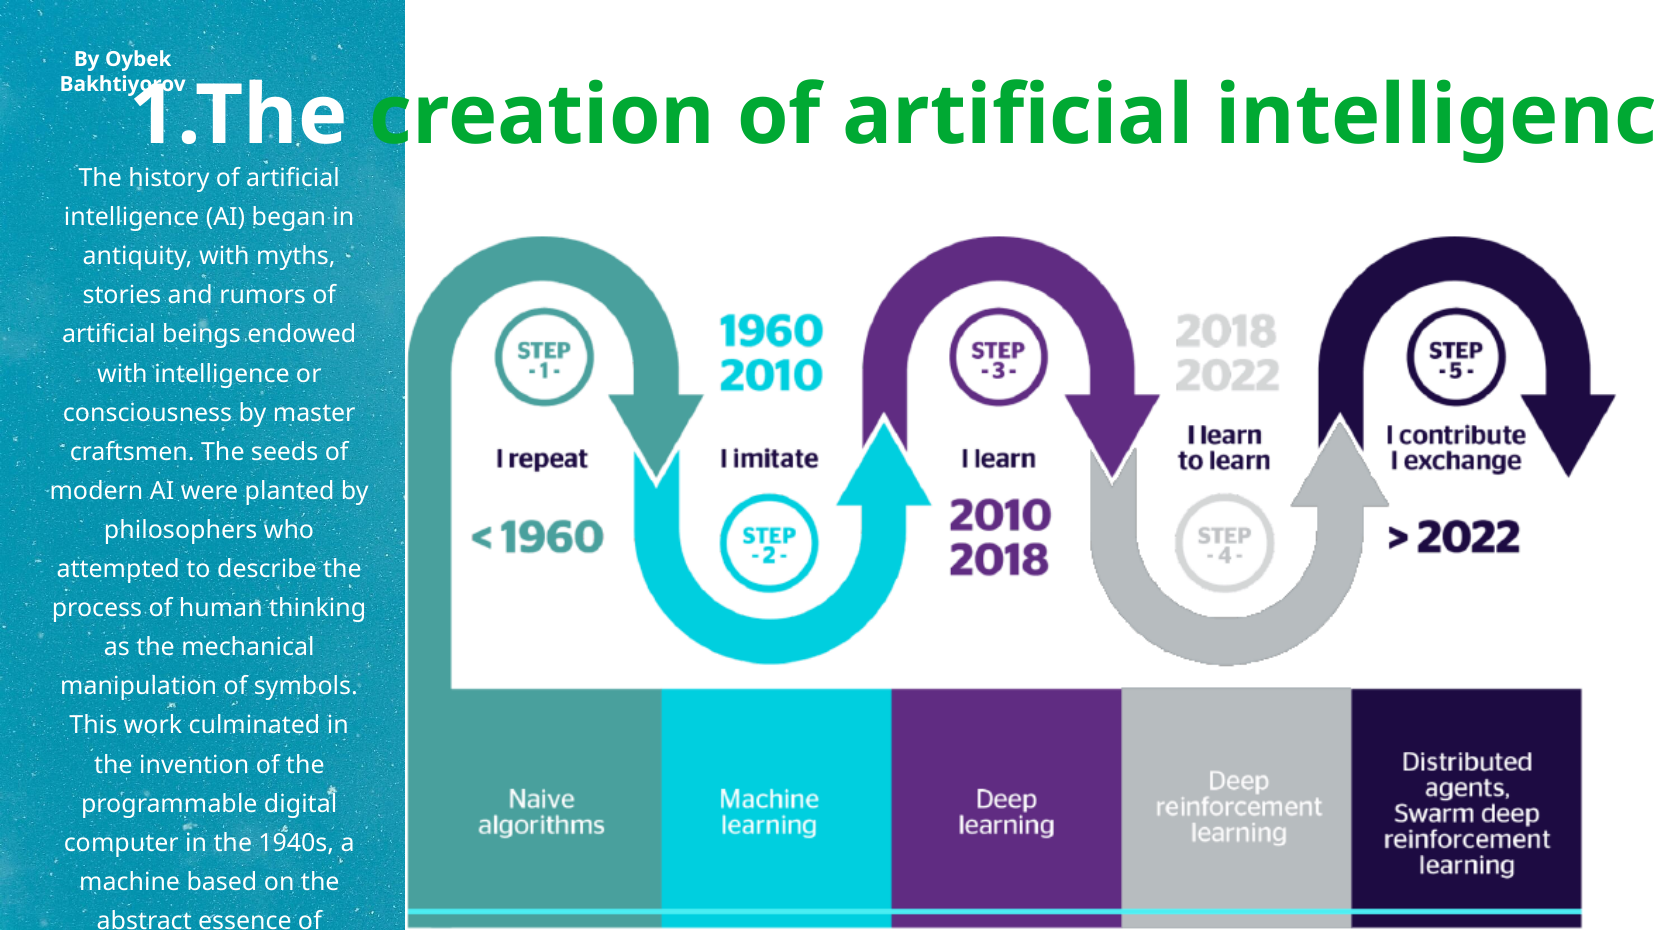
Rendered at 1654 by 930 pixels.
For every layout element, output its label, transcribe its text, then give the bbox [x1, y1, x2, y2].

picture [407, 207, 1619, 930]
title By Oybek Bakhtiyorov [13, 24, 232, 118]
title 1.The creation of artificial intelligence [95, 60, 1654, 162]
text_box The history of artificial intelligence (AI) began in antiquity, with myths, stories and rumors of artificial beings endowed with intelligence or consciousness by master craftsmen. The seeds of modern AI were planted by philosophers who attempted to describe the process of human thinking as the mechanical manipulation of symbols. This work culminated in the invention of the programmable digital computer in the 1940s, a machine based on the abstract essence of mathematical reasoning . [32, 147, 387, 831]
